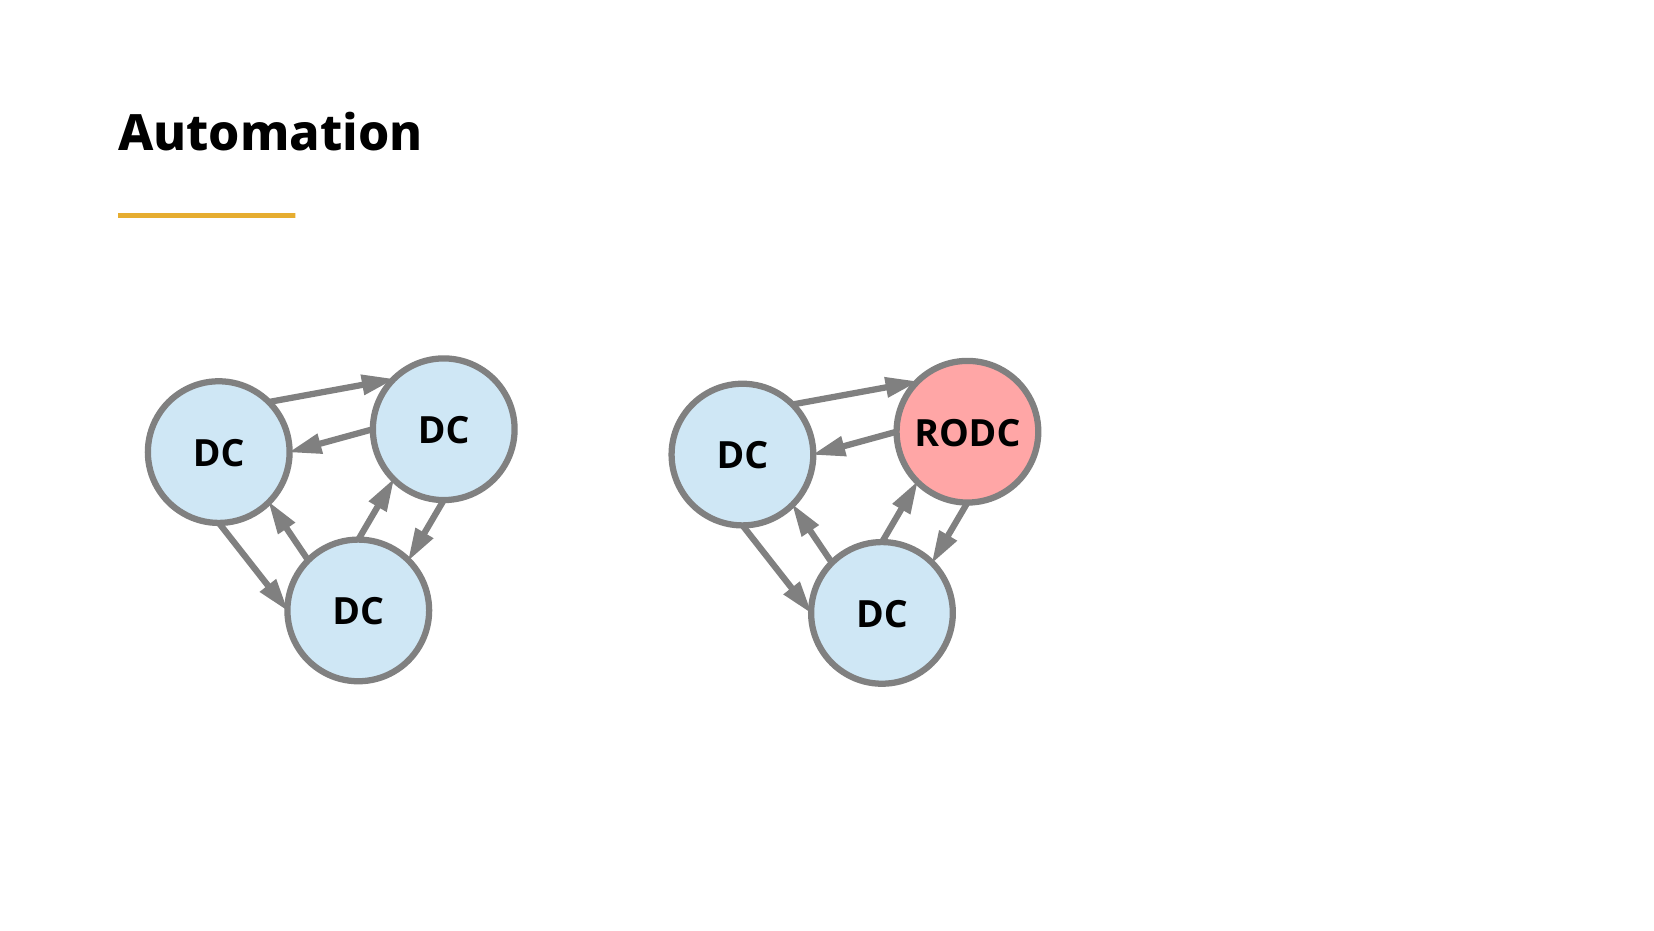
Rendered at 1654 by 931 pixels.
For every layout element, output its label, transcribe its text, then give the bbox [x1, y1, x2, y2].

text_box DC [372, 358, 515, 501]
text_box DC [147, 381, 290, 523]
text_box DC [287, 539, 430, 682]
title Automation [118, 94, 1536, 166]
text_box DC [811, 542, 953, 684]
text_box RODC [896, 360, 1039, 503]
text_box DC [671, 383, 814, 526]
